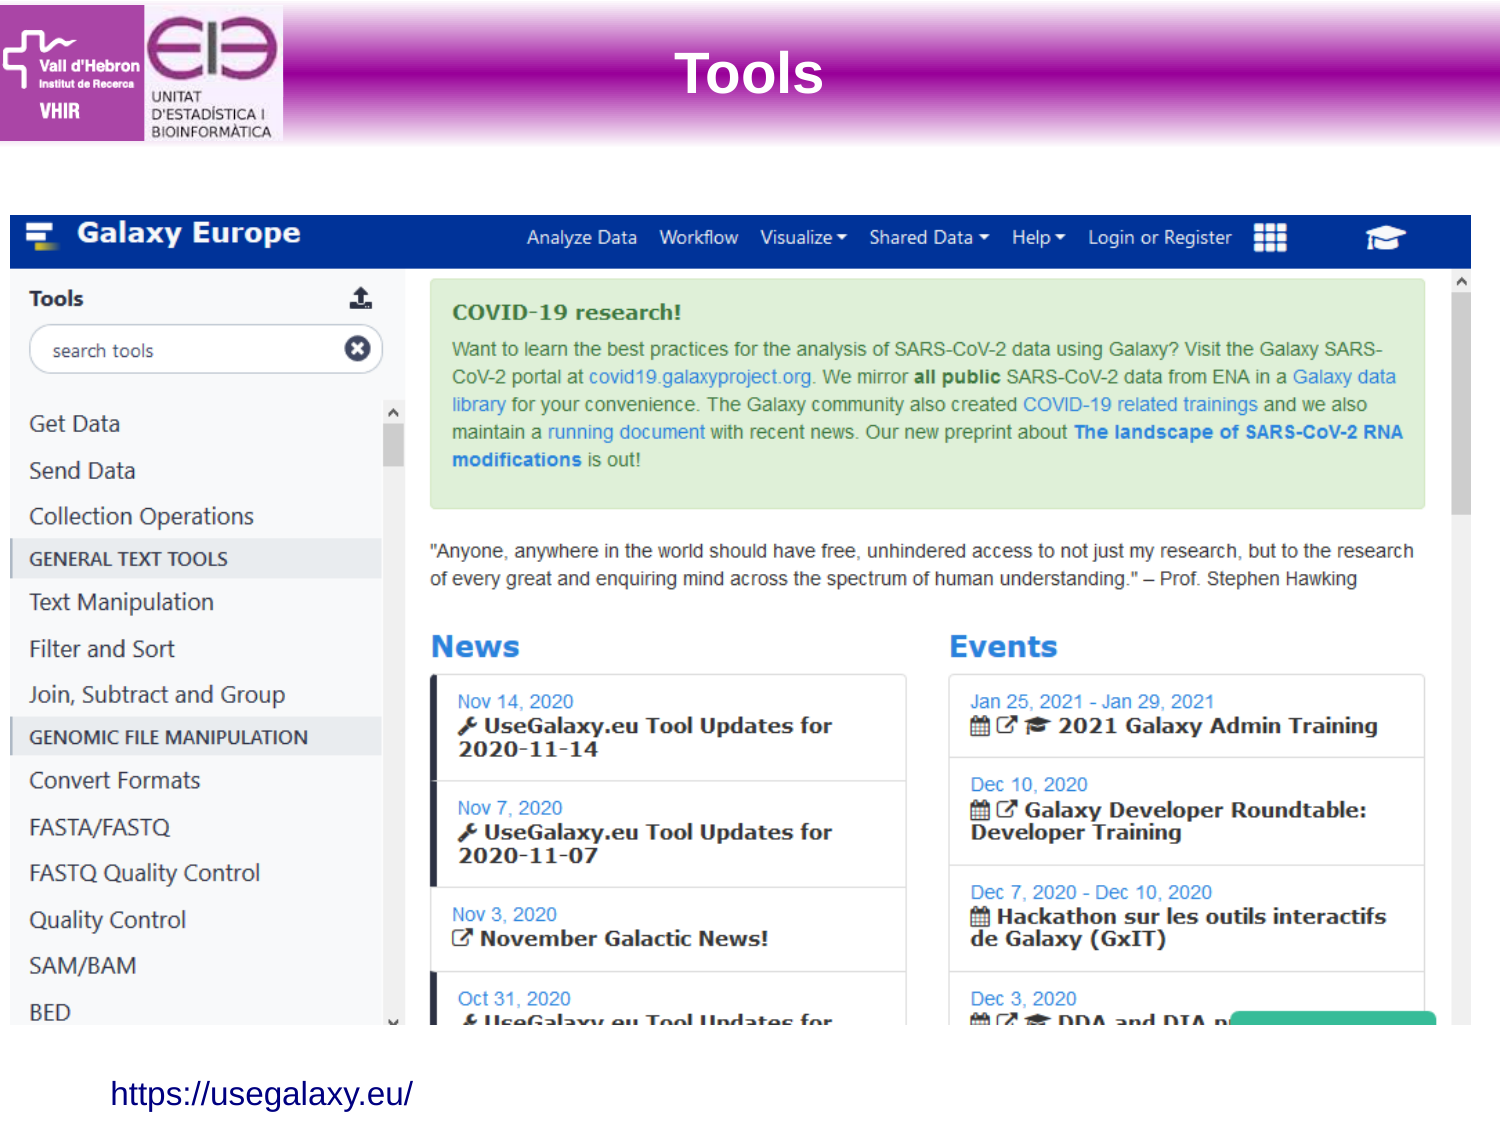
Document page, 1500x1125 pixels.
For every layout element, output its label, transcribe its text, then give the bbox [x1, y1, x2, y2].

picture [0, 5, 284, 141]
text_box Tools [0, 0, 1500, 148]
picture [10, 215, 1471, 1025]
text_box https://usegalaxy.eu/ [95, 1068, 1456, 1125]
